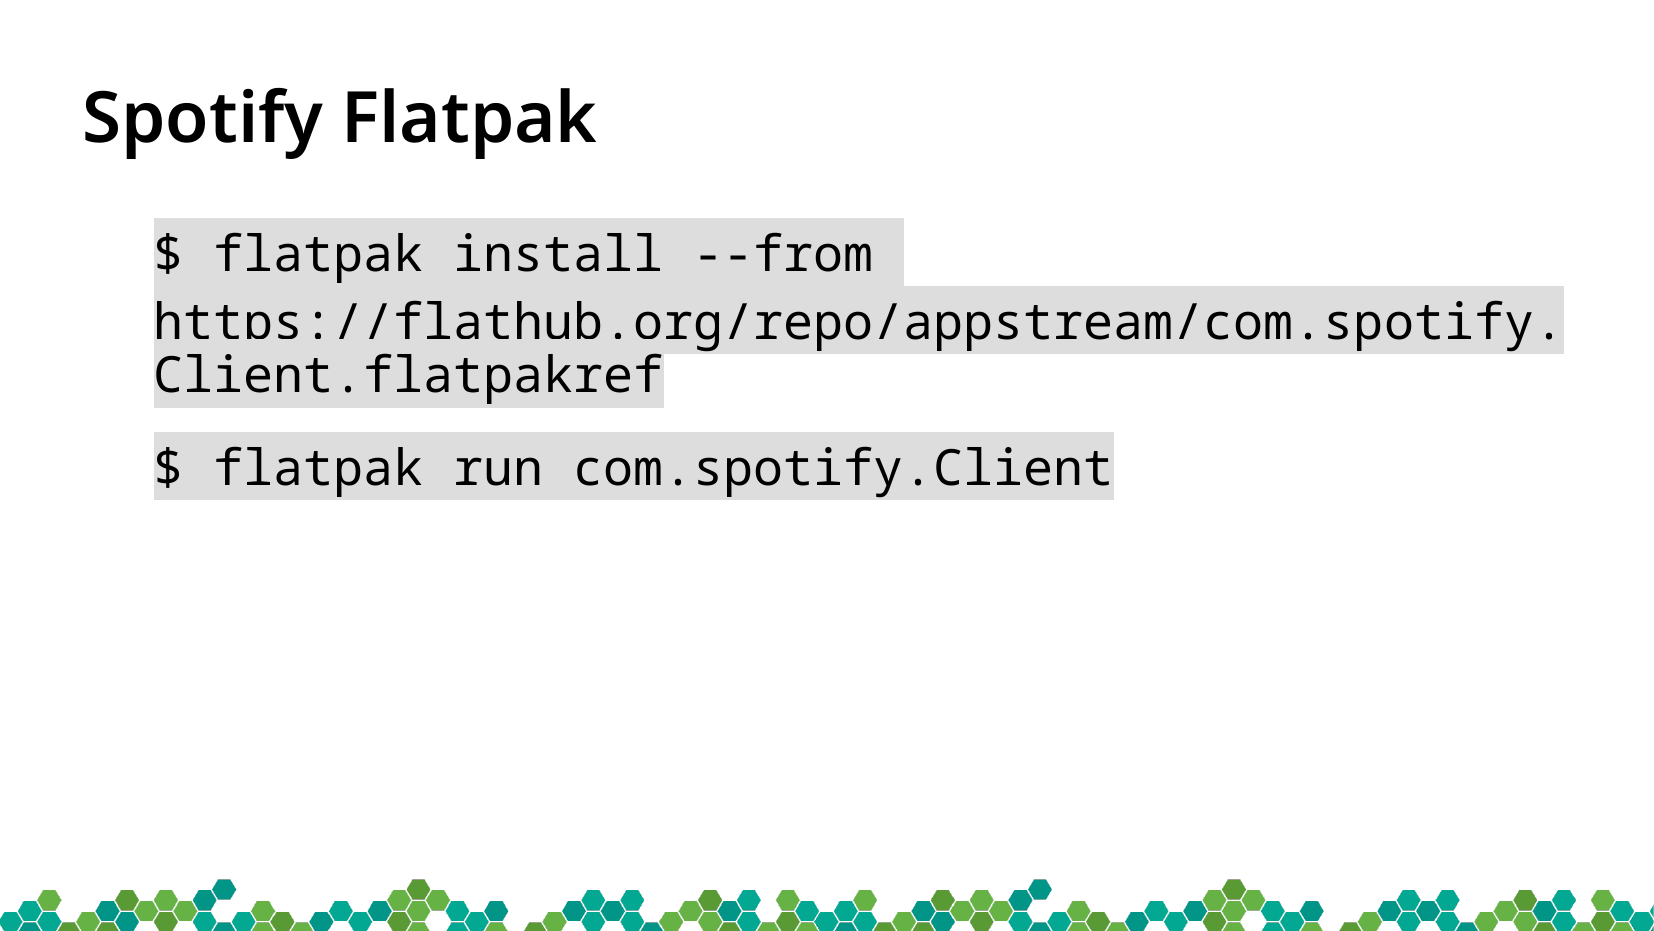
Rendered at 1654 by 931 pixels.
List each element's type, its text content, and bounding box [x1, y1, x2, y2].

title Spotify Flatpak [82, 37, 1571, 193]
picture [0, 871, 1654, 931]
list $ flatpak install --from https://flathub.org/repo/appstream/com.spotify.Client.flatpakref $ flatpak run com.spotify.Client [82, 217, 1571, 758]
